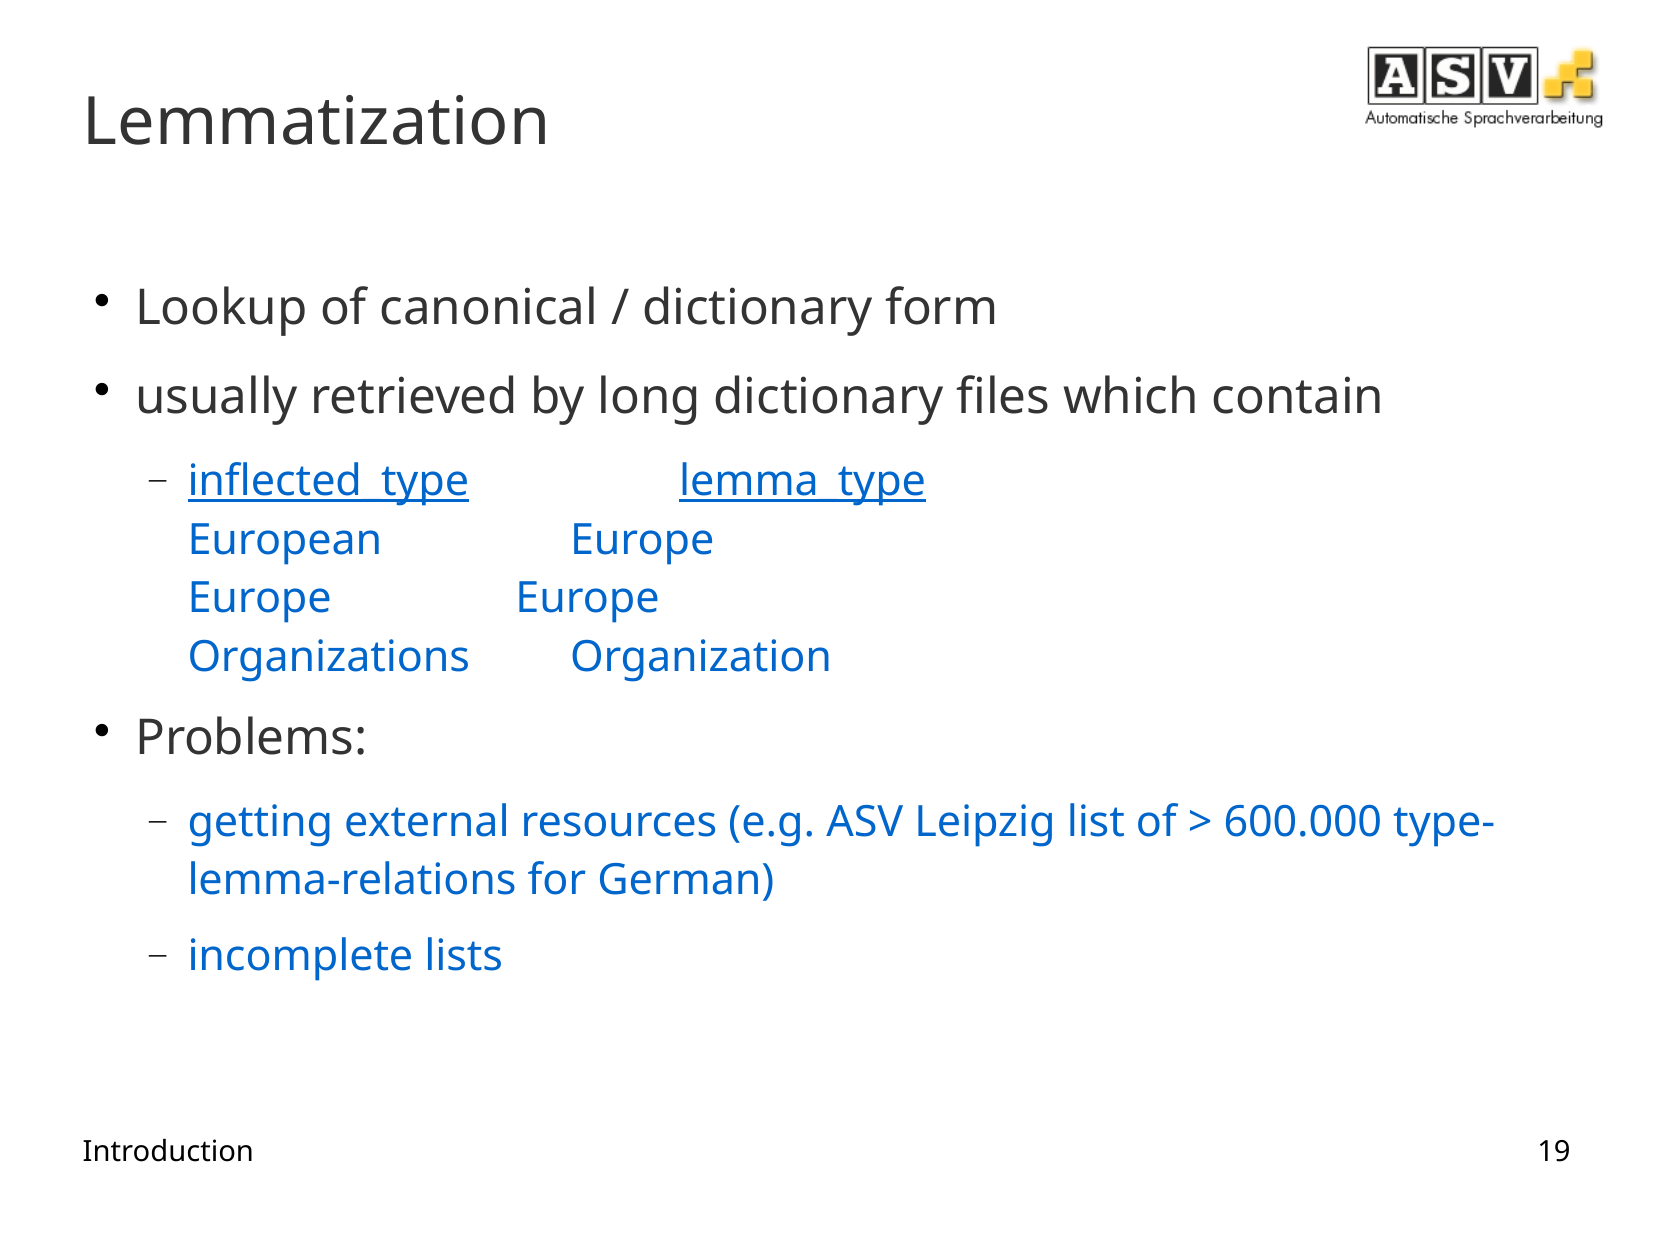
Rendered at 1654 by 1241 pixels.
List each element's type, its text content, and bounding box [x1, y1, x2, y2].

list Lookup of canonical / dictionary form usually retrieved by long dictionary files which contain inflected_type lemma_type European Europe Europe Europe Organizations Organization Problems: getting external resources (e.g. ASV Leipzig list of > 600.000 type-lemma-relations for German) incomplete lists [82, 271, 1538, 991]
picture [1364, 43, 1605, 129]
title Lemmatization [82, 49, 1347, 189]
